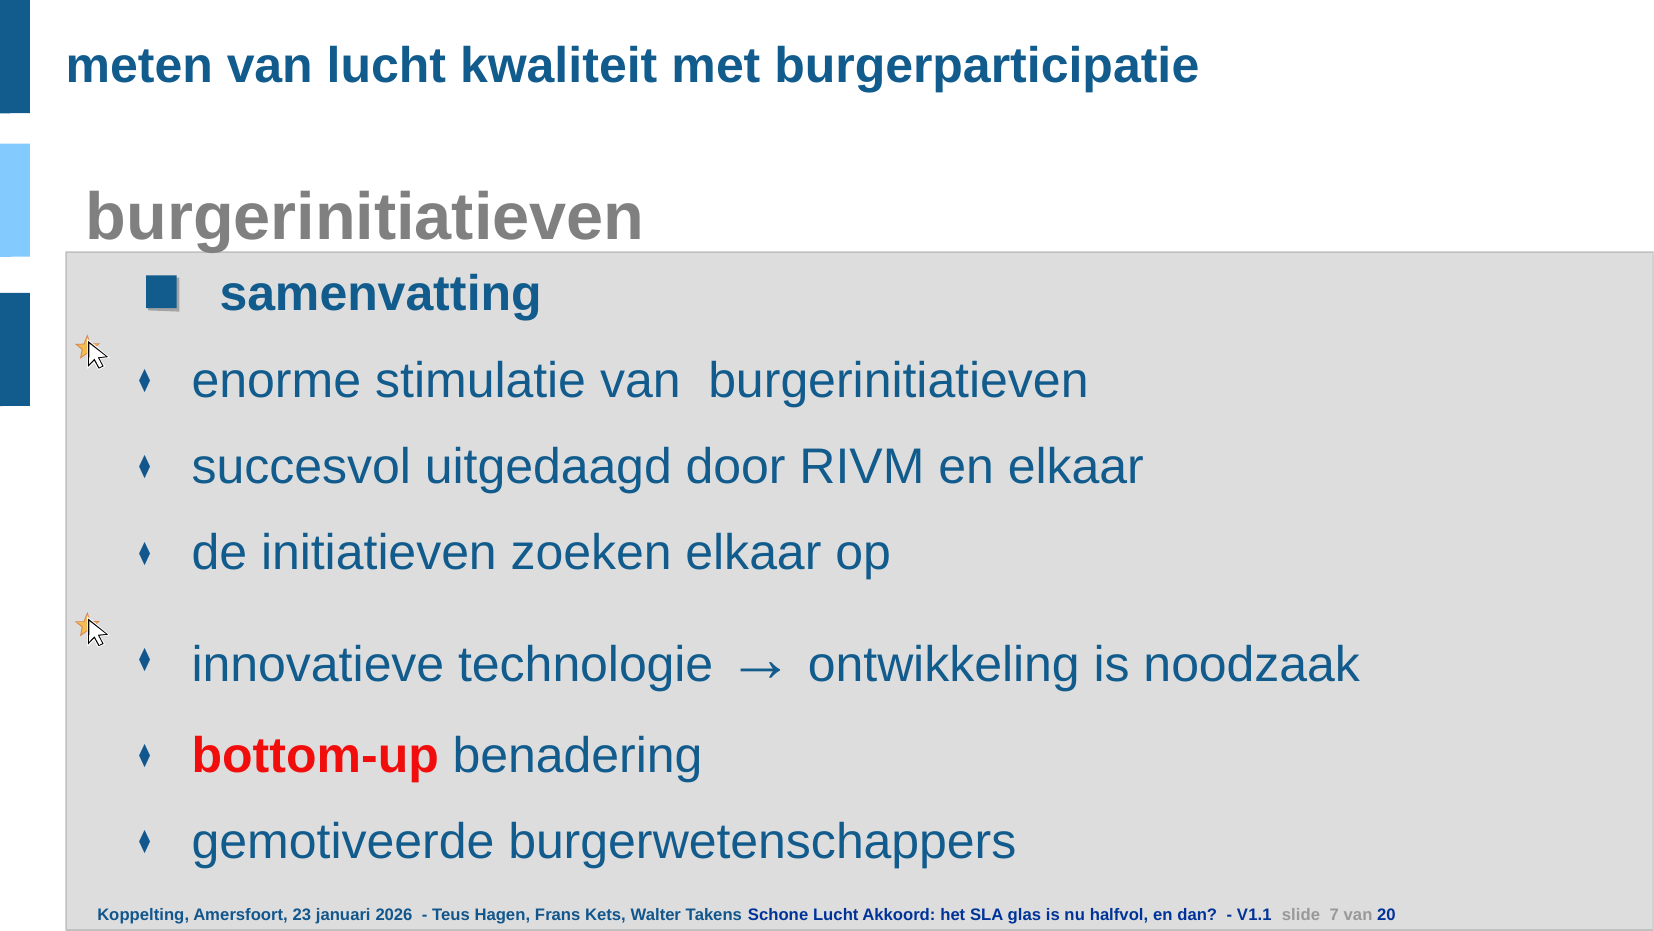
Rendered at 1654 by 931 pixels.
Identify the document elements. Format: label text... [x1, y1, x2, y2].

list samenvatting enorme stimulatie van burgerinitiatieven succesvol uitgedaagd door RIVM en elkaar de initiatieven zoeken elkaar op innovatieve technologie → ontwikkeling is noodzaak bottom-up benadering gemotiveerde burgerwetenschappers [122, 234, 1595, 916]
picture [70, 330, 116, 373]
text_box burgerinitiatieven [70, 171, 662, 261]
title meten van lucht kwaliteit met burgerparticipatie [65, 0, 1477, 107]
picture [70, 608, 116, 651]
